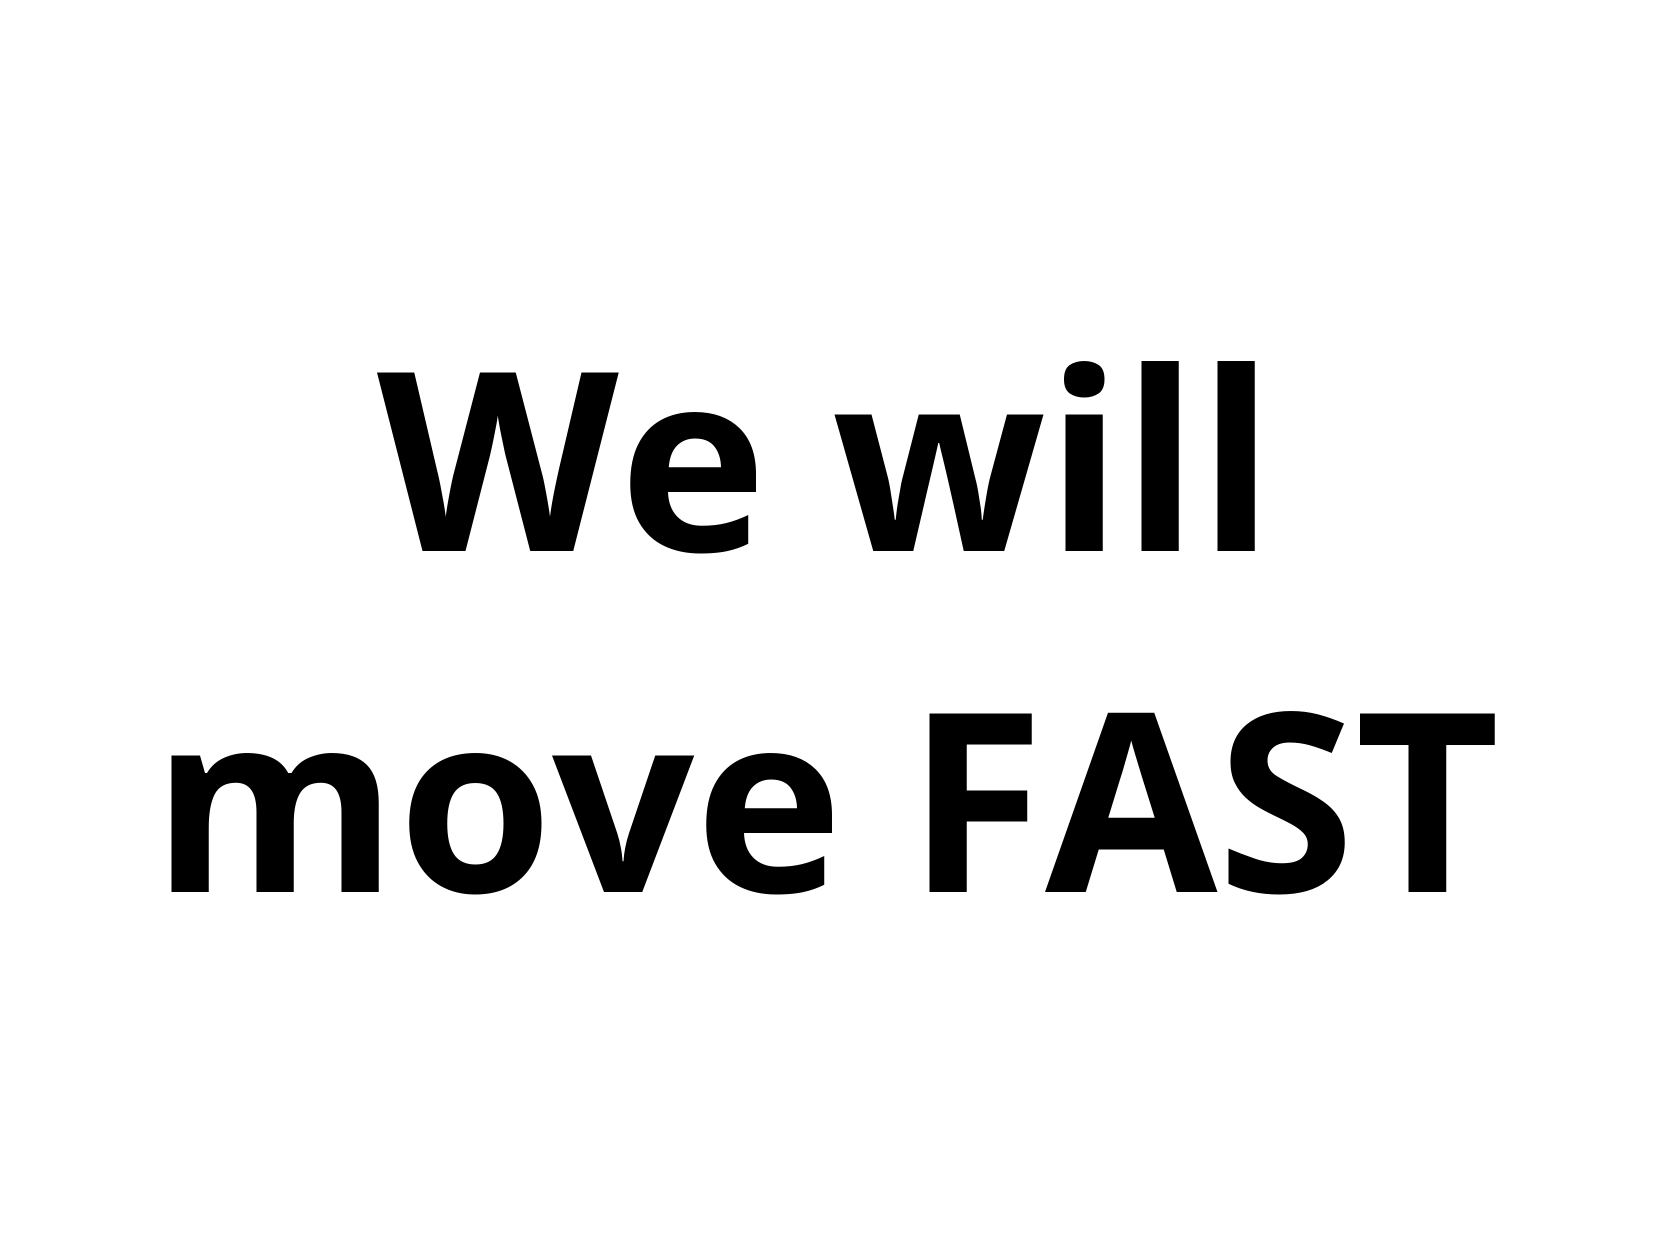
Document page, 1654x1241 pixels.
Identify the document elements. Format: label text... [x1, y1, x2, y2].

title We will move FAST [82, 49, 1571, 1201]
